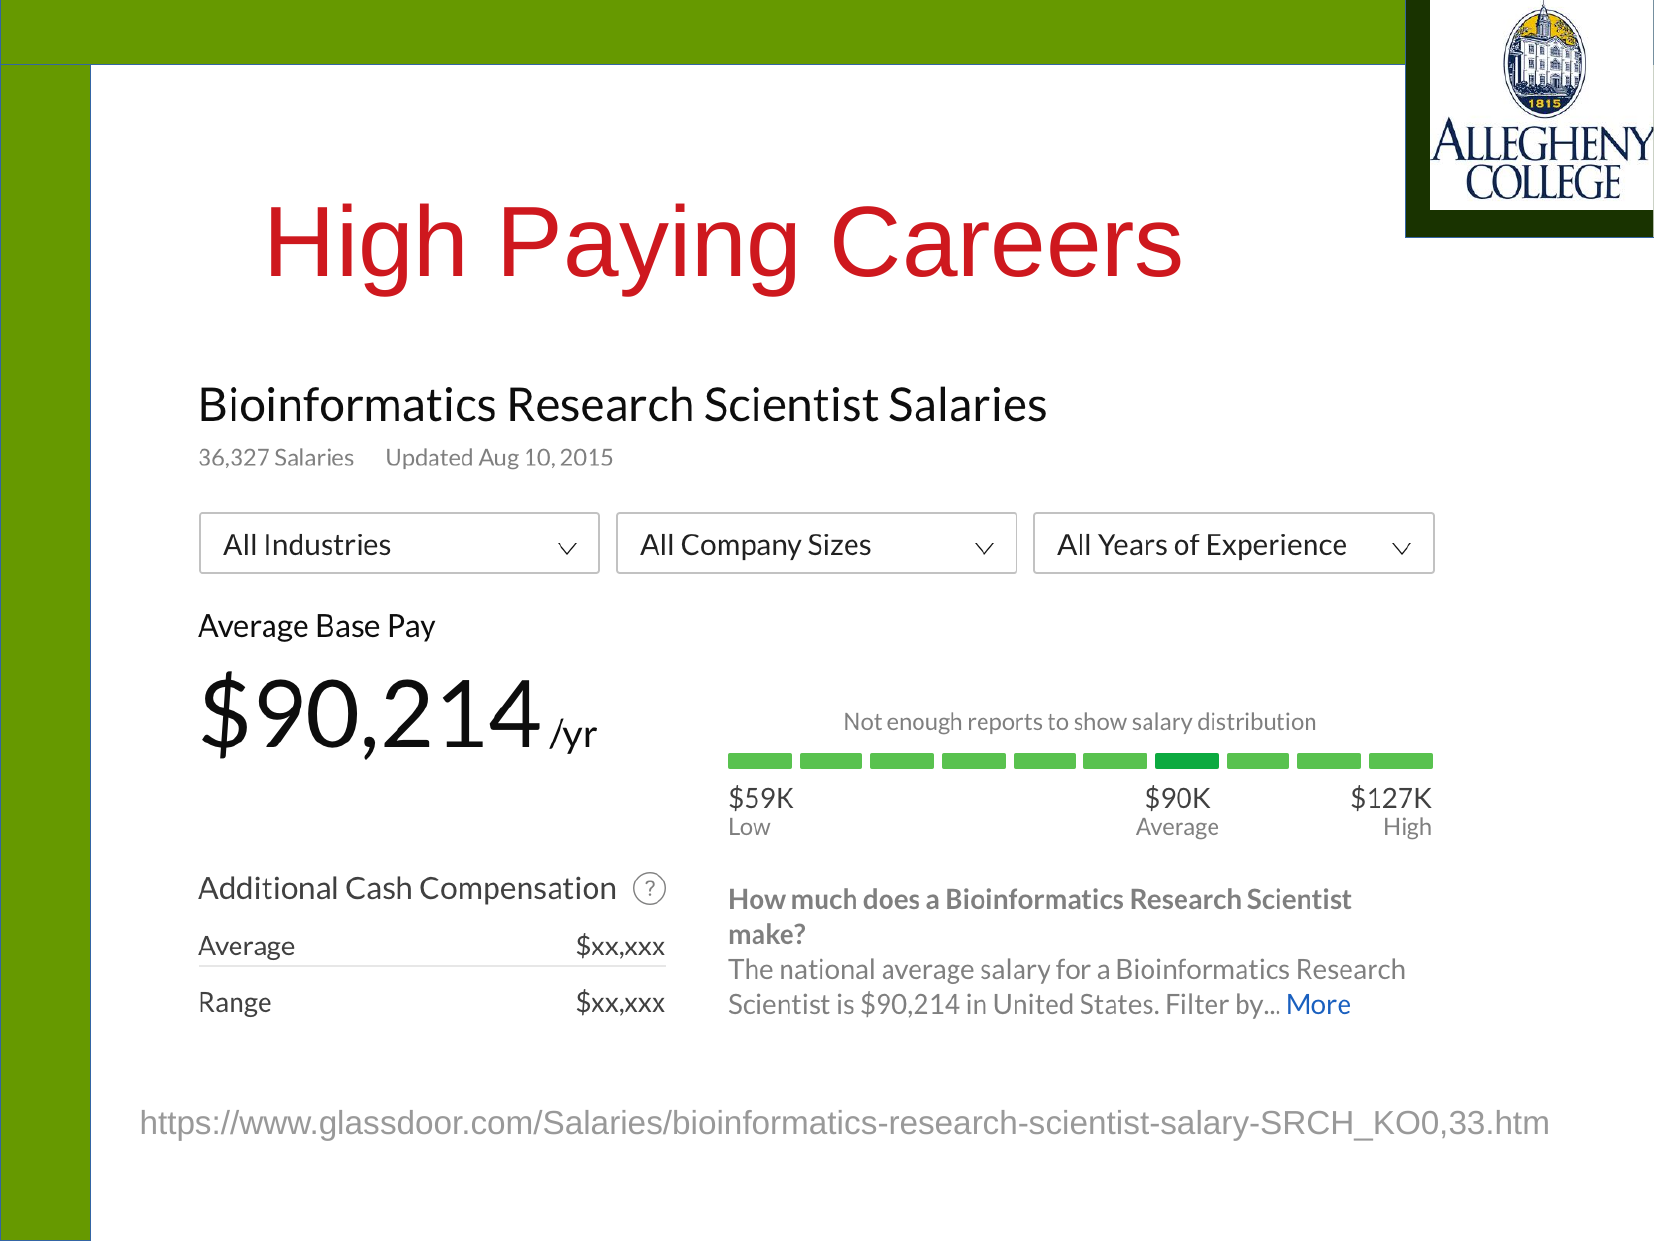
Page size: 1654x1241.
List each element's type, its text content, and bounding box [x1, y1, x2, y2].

picture [1430, 0, 1654, 210]
picture [169, 362, 1473, 1054]
text_box [0, 0, 1654, 1241]
text_box https://www.glassdoor.com/Salaries/bioinformatics-research-scientist-salary-SRCH_KO0,33.htm [124, 1096, 1587, 1154]
text_box High Paying Careers [144, 111, 1306, 363]
